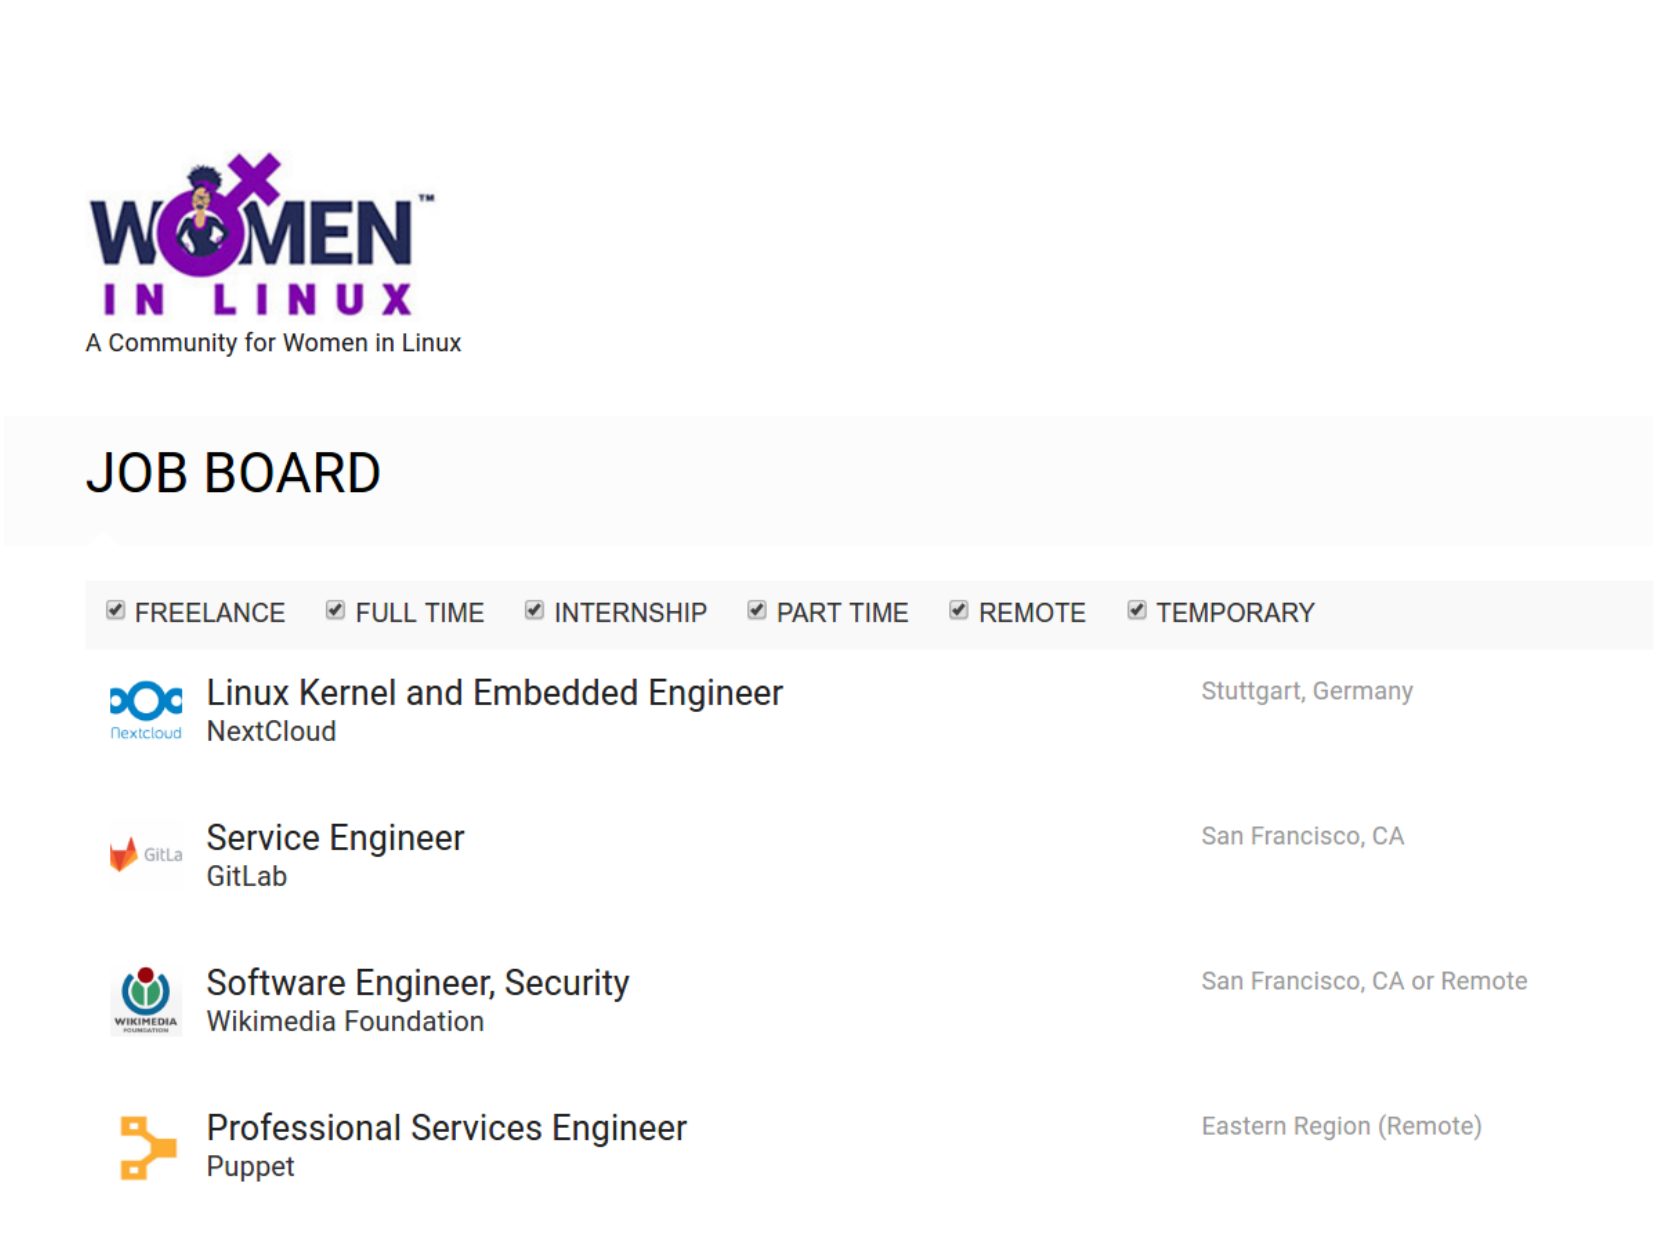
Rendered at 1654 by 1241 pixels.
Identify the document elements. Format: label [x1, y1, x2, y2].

picture [4, 118, 1654, 1208]
